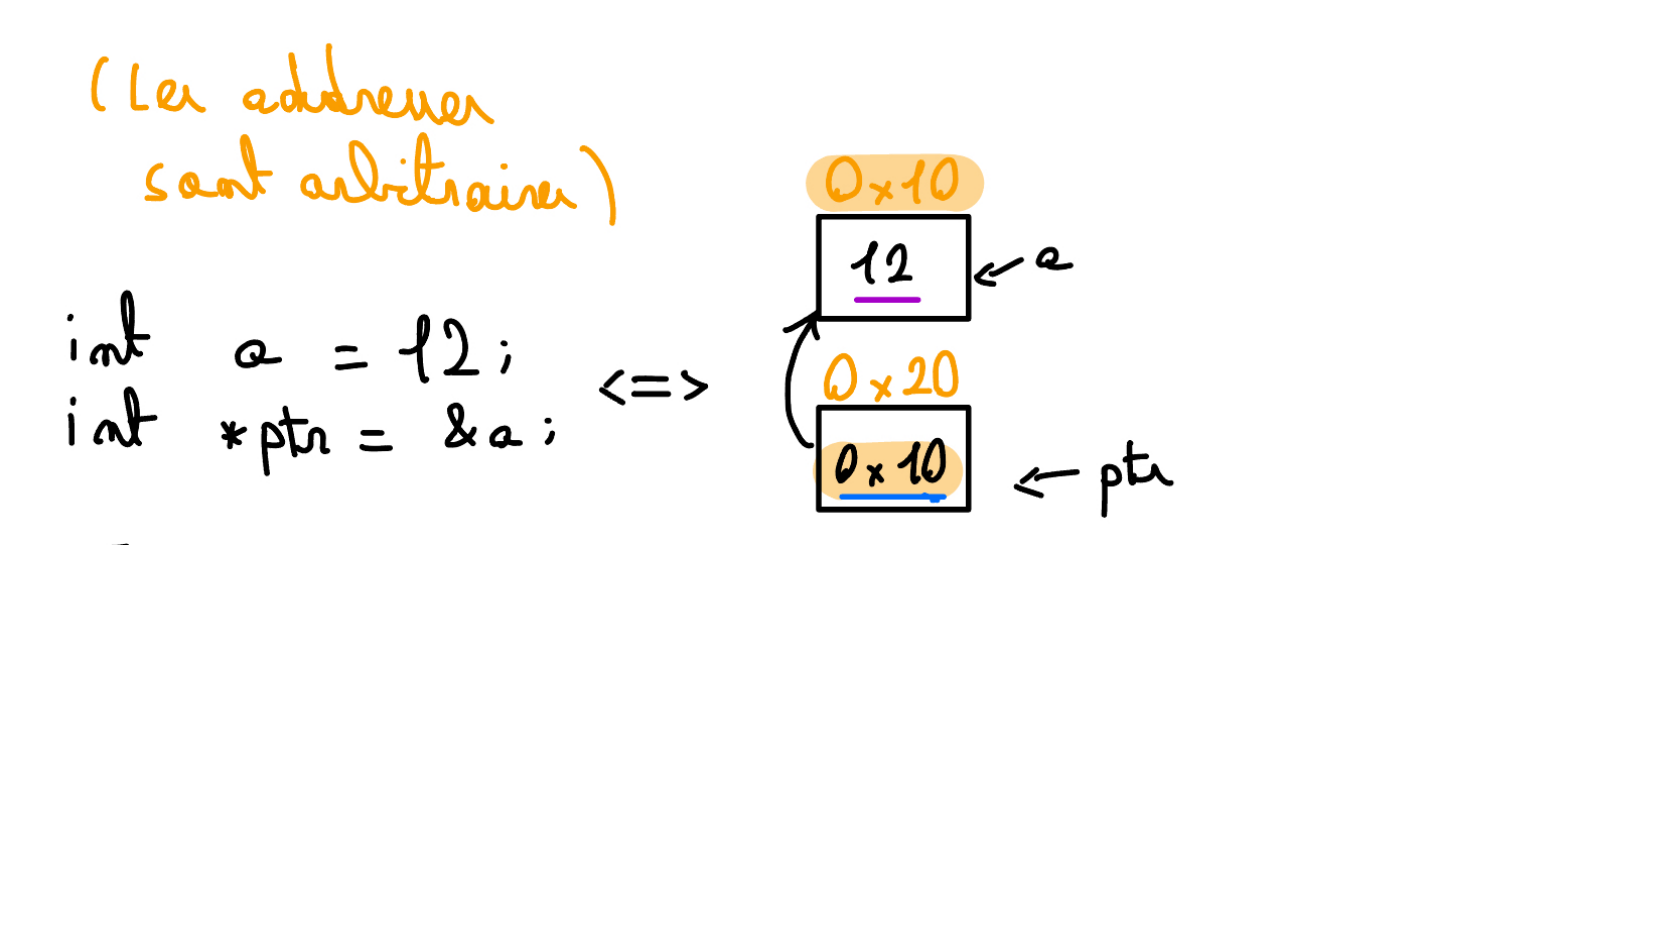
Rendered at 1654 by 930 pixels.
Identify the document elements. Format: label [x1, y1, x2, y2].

text_box [74, 37, 1575, 825]
picture [0, 0, 1282, 545]
